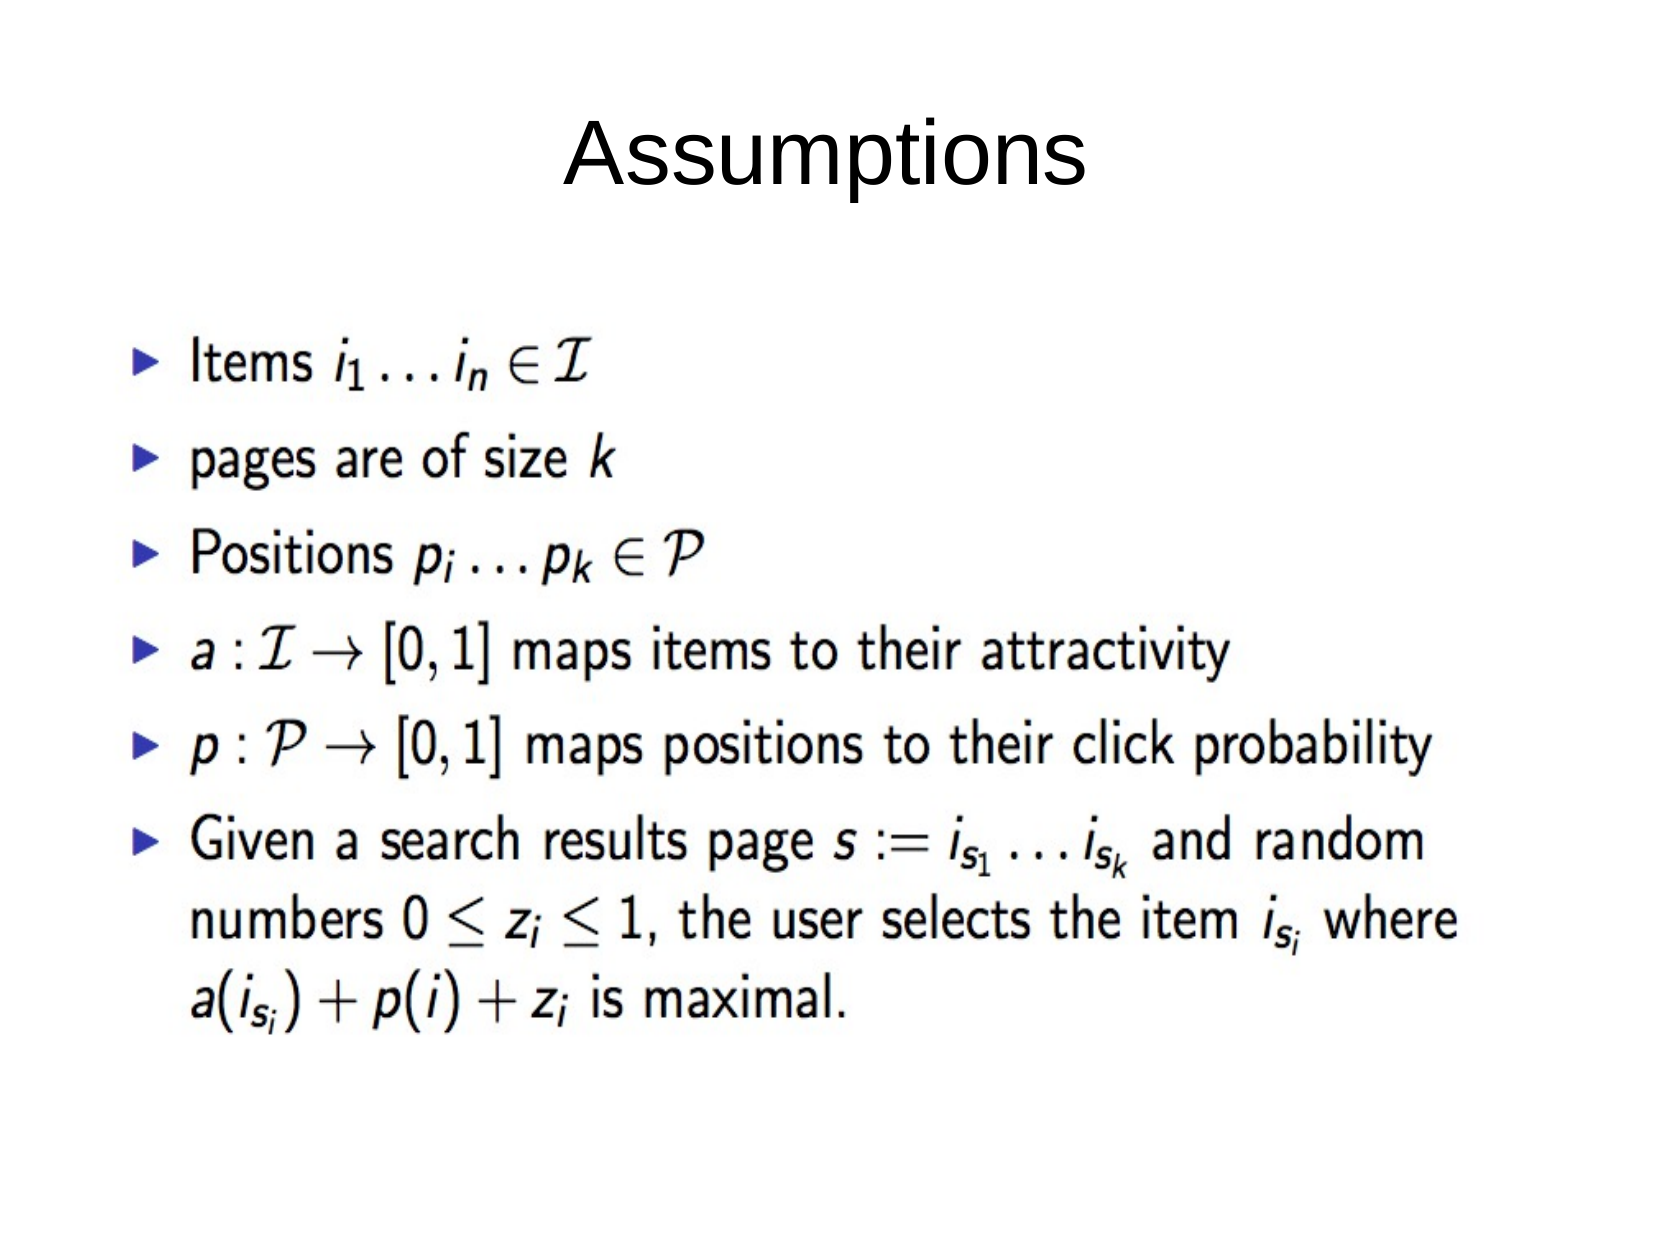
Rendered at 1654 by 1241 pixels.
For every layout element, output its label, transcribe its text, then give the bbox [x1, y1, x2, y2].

picture [90, 282, 1516, 1096]
title Assumptions [82, 49, 1571, 257]
